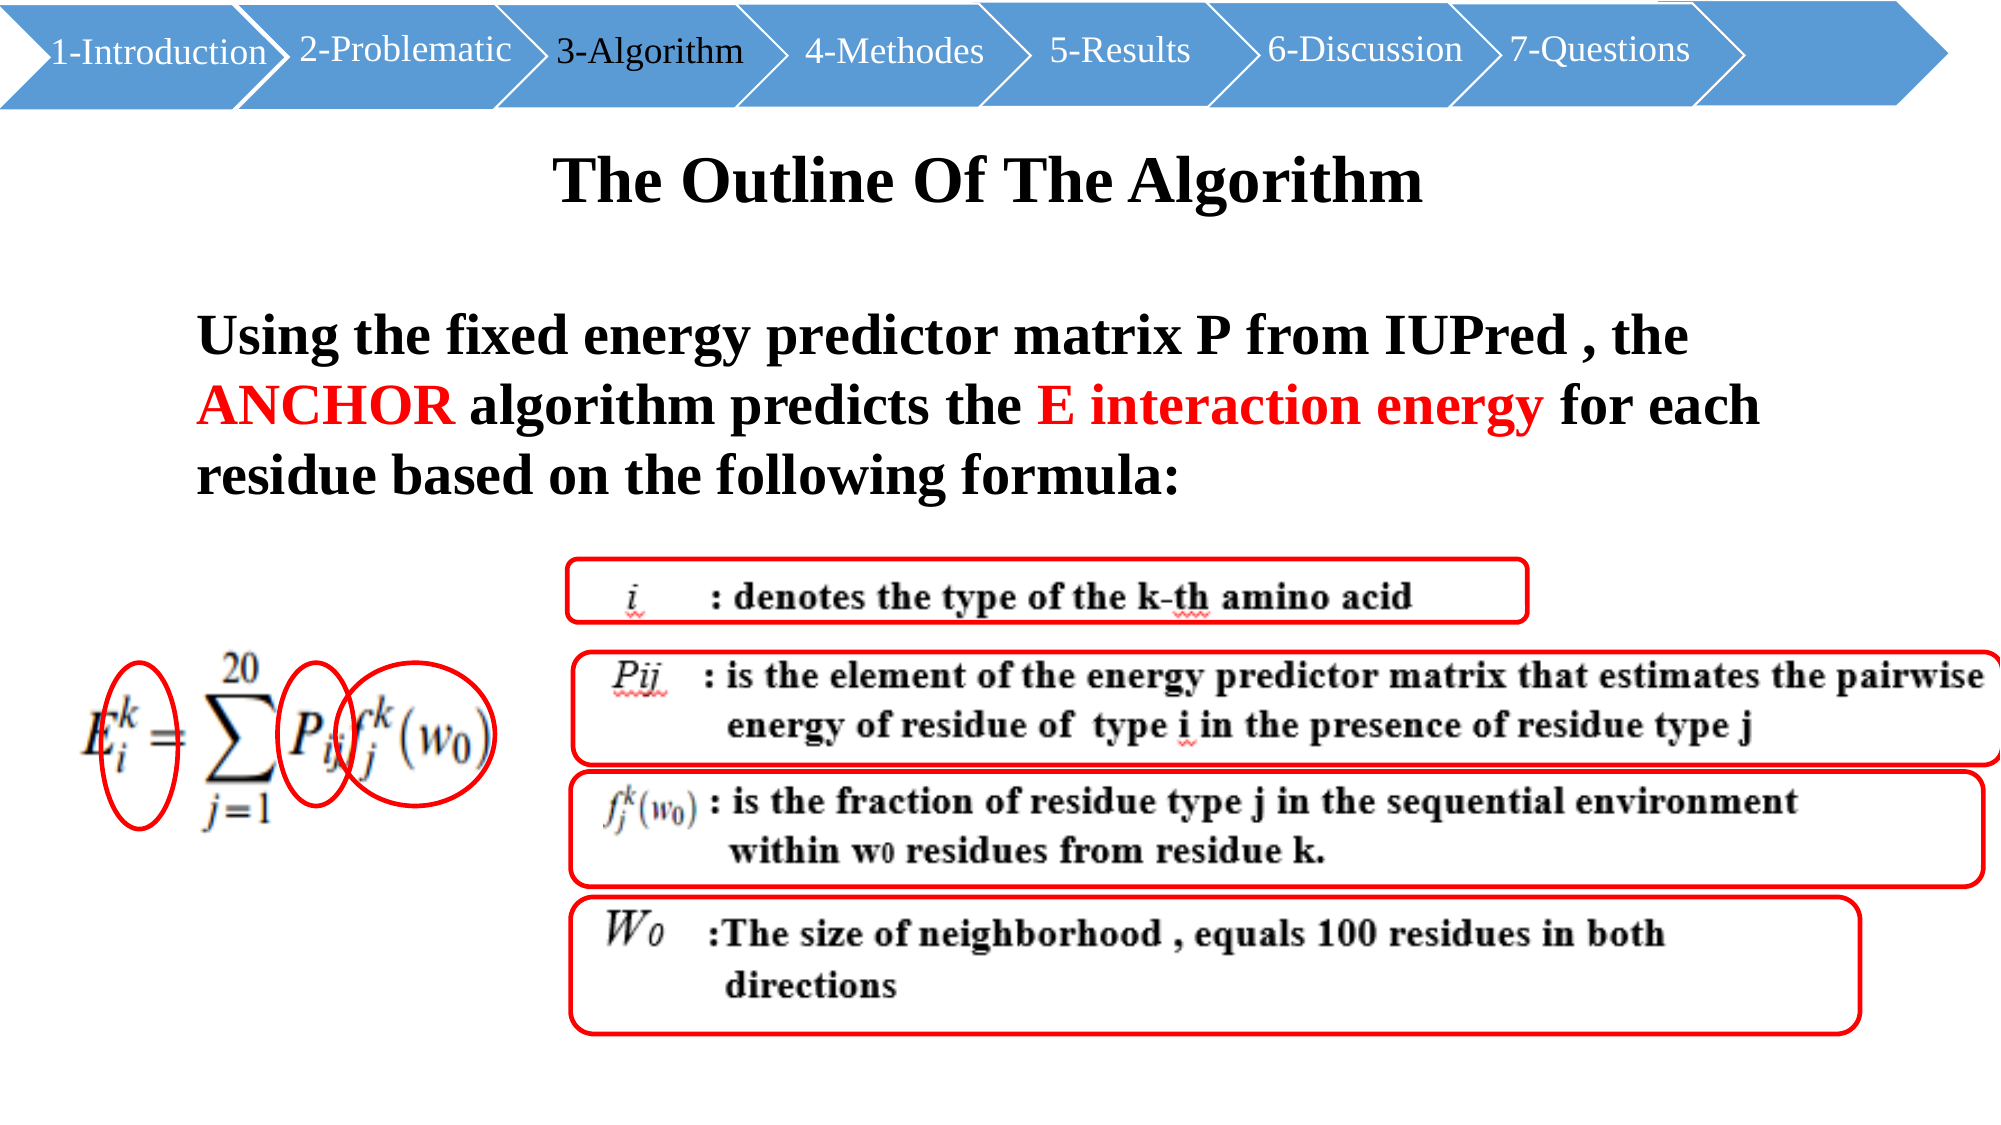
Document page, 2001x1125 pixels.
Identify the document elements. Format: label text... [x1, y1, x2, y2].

text_box Using the fixed energy predictor matrix P from IUPred , the ANCHOR algorithm predicts the E interaction energy for each residue based on the following formula: [141, 289, 1817, 514]
text_box 6-Discussion [1252, 16, 1481, 77]
picture [8, 543, 2000, 1005]
text_box 5-Results [1034, 17, 1208, 79]
picture [576, 655, 2000, 762]
text_box 4-Methodes [790, 18, 1002, 79]
picture [570, 562, 1525, 619]
picture [573, 774, 1981, 884]
text_box 3-Algorithm [541, 18, 761, 79]
text_box [0, 0, 1951, 111]
text_box The Outline Of The Algorithm [538, 129, 1456, 224]
text_box 1-Introduction [35, 19, 285, 80]
picture [603, 900, 1857, 1005]
text_box 2-Problematic [284, 16, 530, 78]
text_box 7-Questions [1494, 16, 1708, 77]
